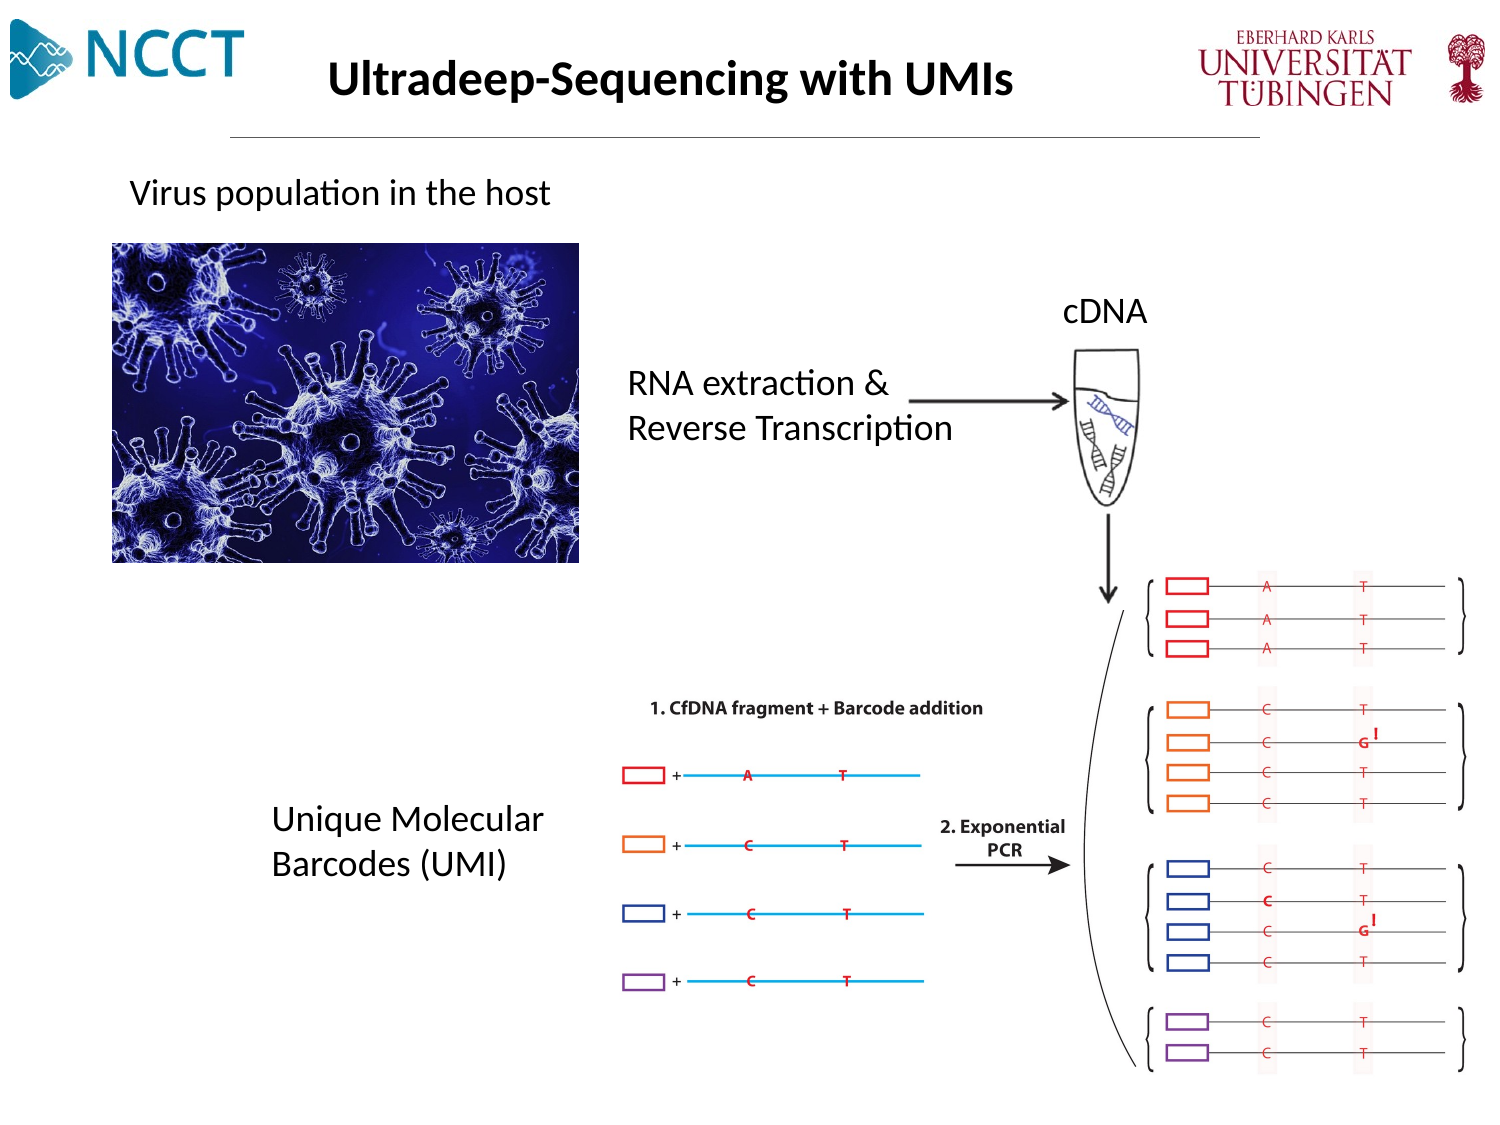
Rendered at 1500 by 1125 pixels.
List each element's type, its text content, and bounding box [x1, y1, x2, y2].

text_box Virus population in the host [114, 160, 567, 221]
picture [1198, 30, 1485, 106]
text_box RNA extraction & Reverse Transcription [612, 350, 969, 455]
picture [619, 338, 1471, 1094]
picture [112, 243, 579, 563]
picture [10, 19, 245, 102]
text_box Unique Molecular Barcodes (UMI) [256, 786, 585, 892]
text_box cDNA [1048, 278, 1163, 339]
text_box Ultradeep-Sequencing with UMIs [312, 37, 1105, 113]
